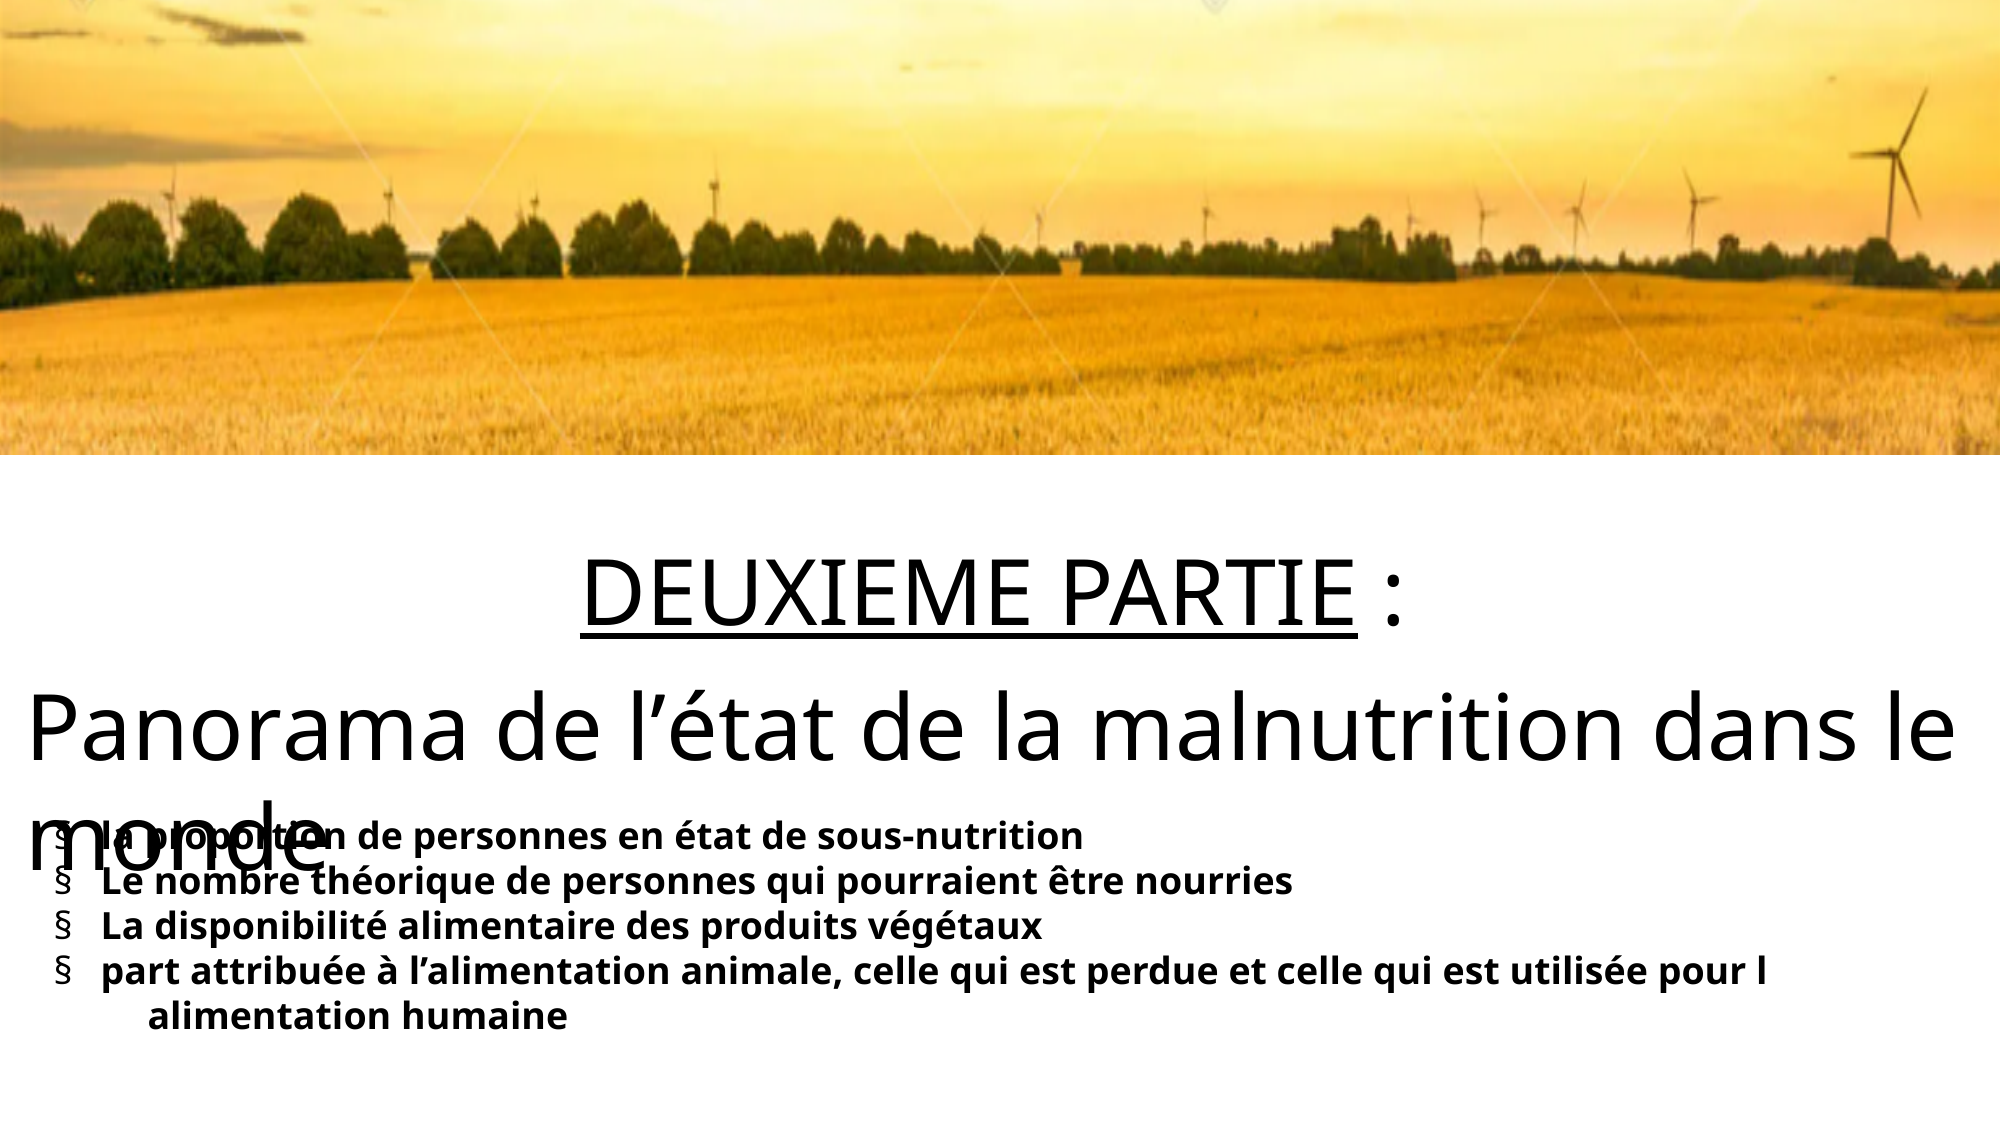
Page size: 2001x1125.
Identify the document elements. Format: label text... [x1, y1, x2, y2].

text_box la proportion de personnes en état de sous-nutrition Le nombre théorique de personnes qui pourraient être nourries La disponibilité alimentaire des produits végétaux part attribuée à l’alimentation animale, celle qui est perdue et celle qui est utilisée pour l alimentation humaine [38, 805, 1830, 1002]
picture [0, 0, 2000, 455]
text_box DEUXIEME PARTIE : Panorama de l’état de la malnutrition dans le monde [10, 526, 1990, 790]
